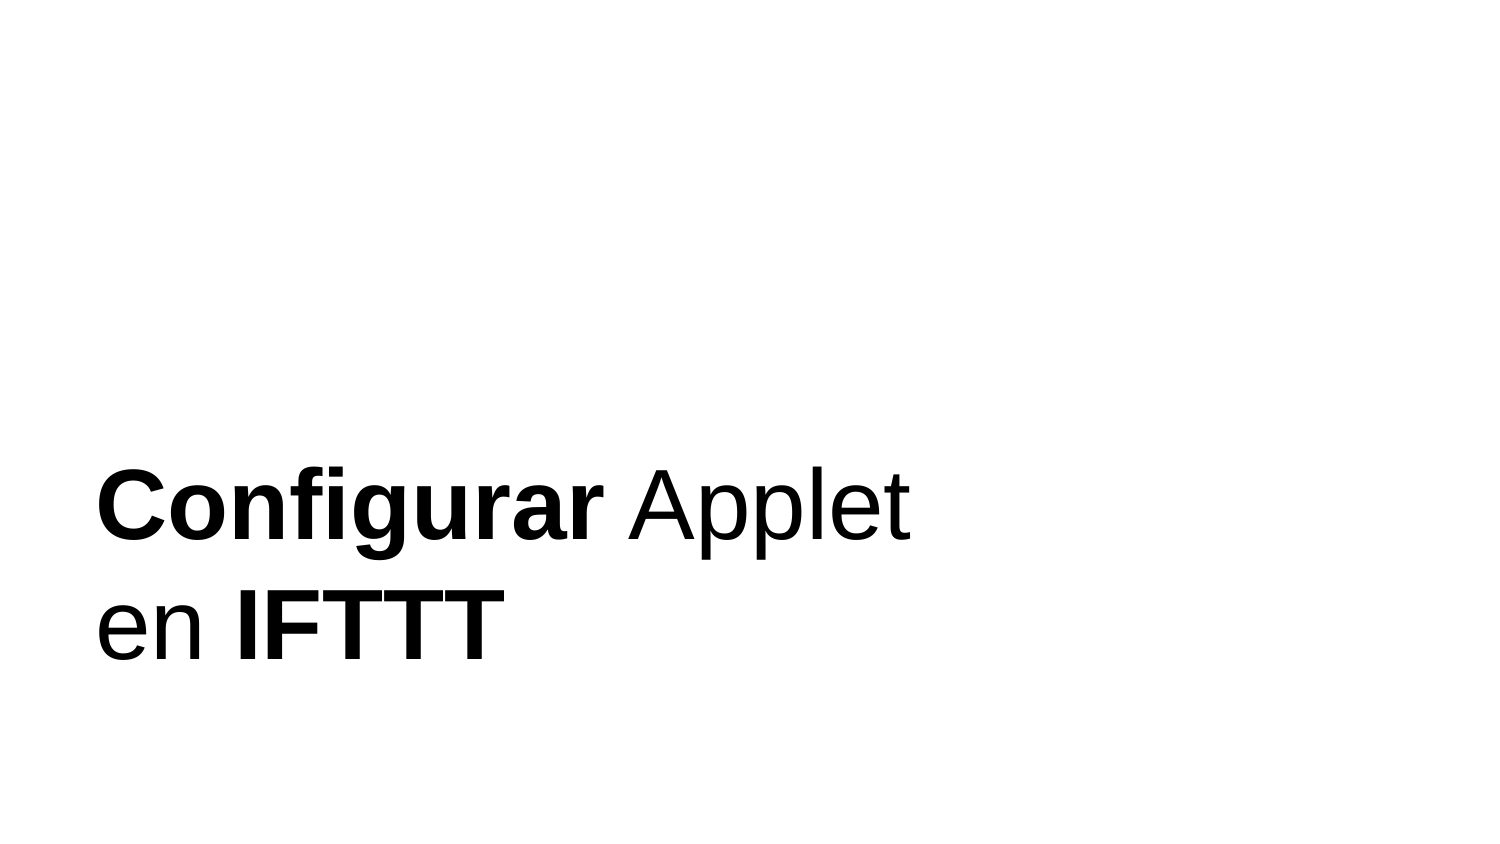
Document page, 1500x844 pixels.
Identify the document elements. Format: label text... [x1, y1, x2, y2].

title Configurar Applet en IFTTT [80, 223, 1125, 844]
